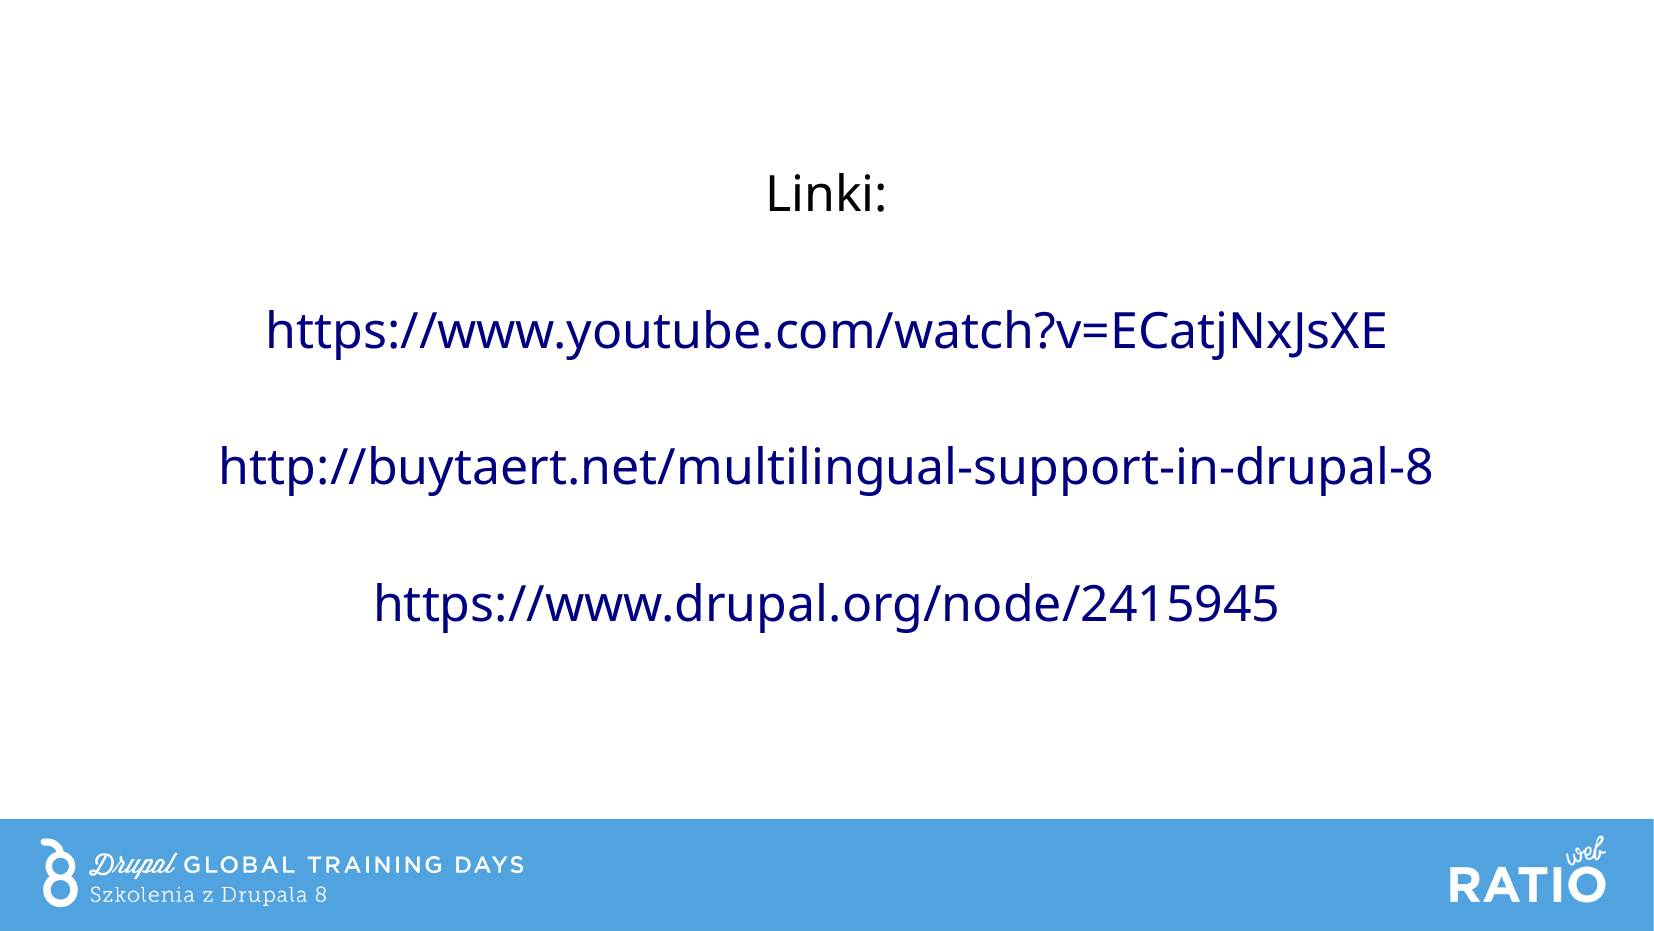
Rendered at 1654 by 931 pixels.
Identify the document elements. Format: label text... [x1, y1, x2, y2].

picture [0, 0, 1654, 931]
subtitle Linki: https://www.youtube.com/watch?v=ECatjNxJsXE http://buytaert.net/multilingual-support-in-drupal-8 https://www.drupal.org/node/2415945 [82, 37, 1571, 758]
